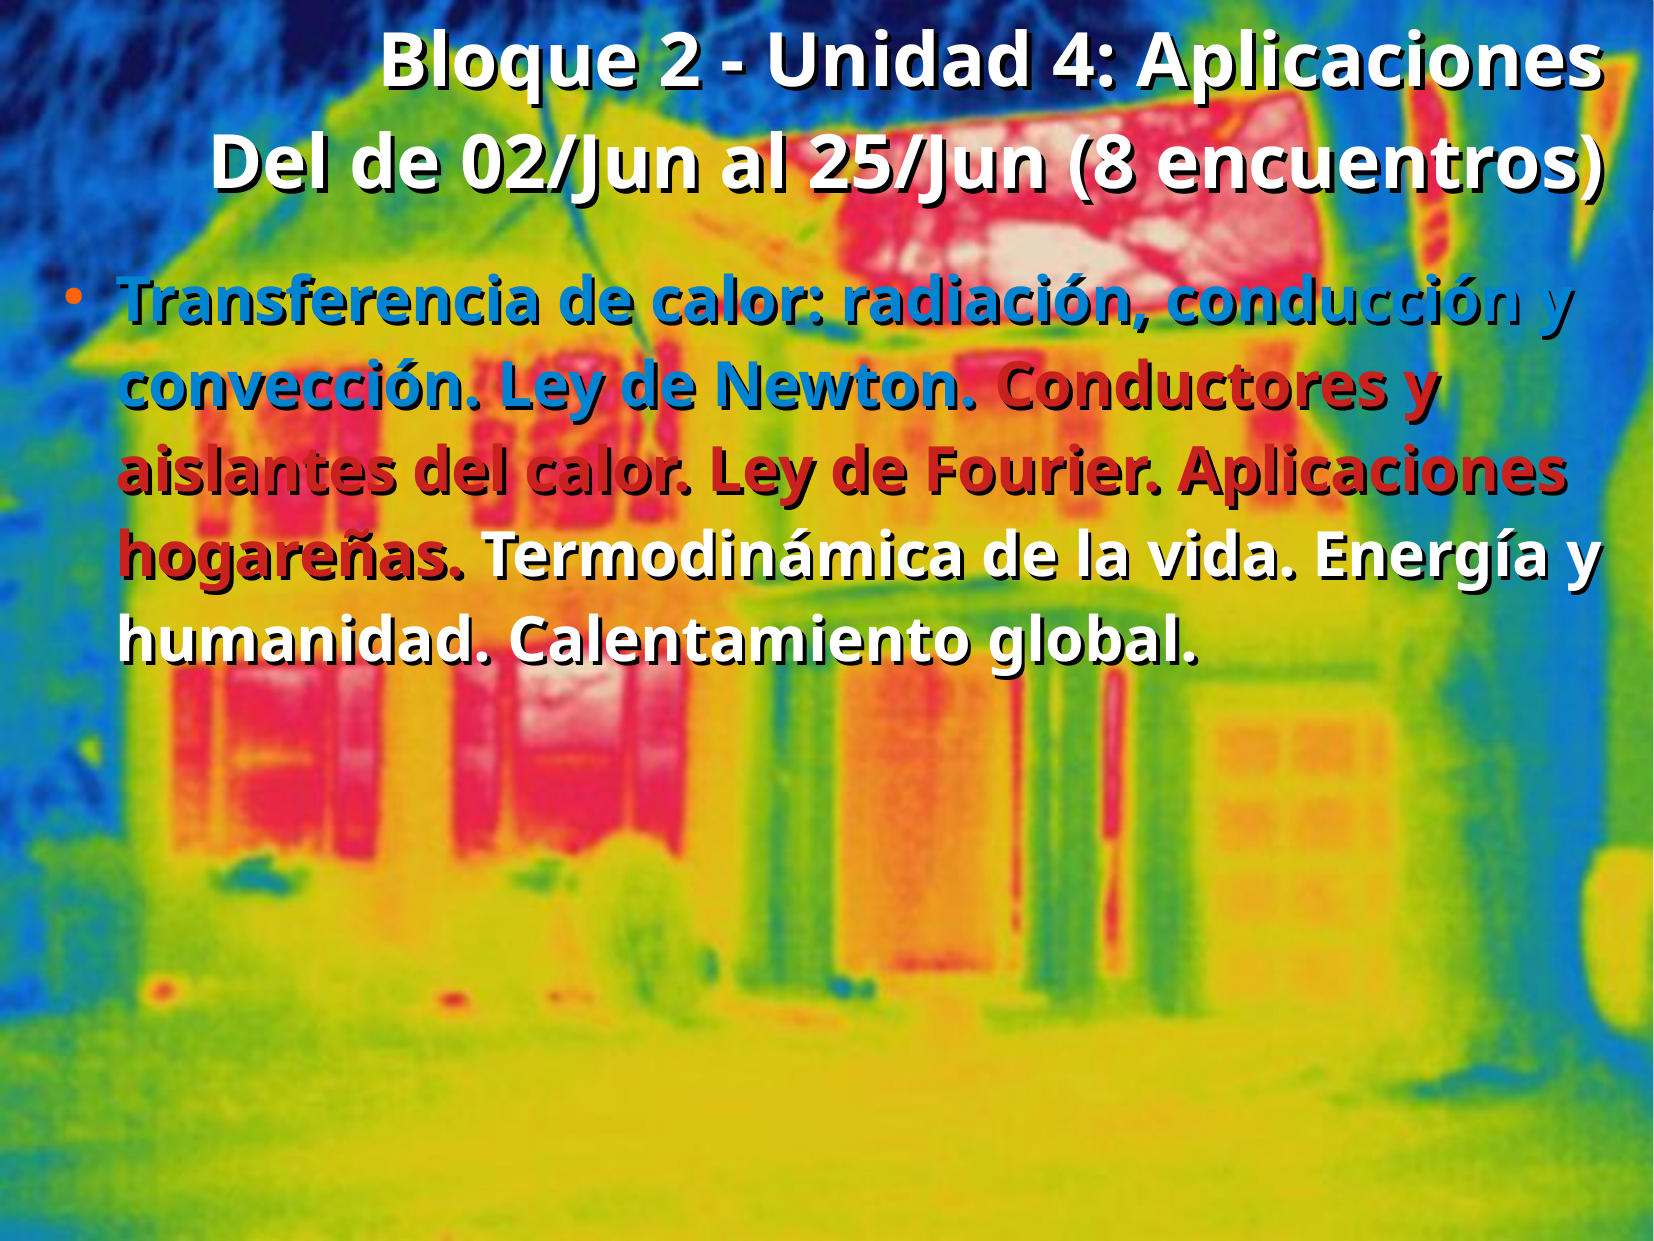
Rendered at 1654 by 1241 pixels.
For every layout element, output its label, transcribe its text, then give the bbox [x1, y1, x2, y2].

picture [0, 0, 1654, 1241]
title Bloque 2 - Unidad 4: Aplicaciones Del de 02/Jun al 25/Jun (8 encuentros) [45, 0, 1606, 240]
list Transferencia de calor: radiación, conducción y convección. Ley de Newton. Conductores y aislantes del calor. Ley de Fourier. Aplicaciones hogareñas. Termodinámica de la vida. Energía y humanidad. Calentamiento global. [45, 255, 1606, 1156]
